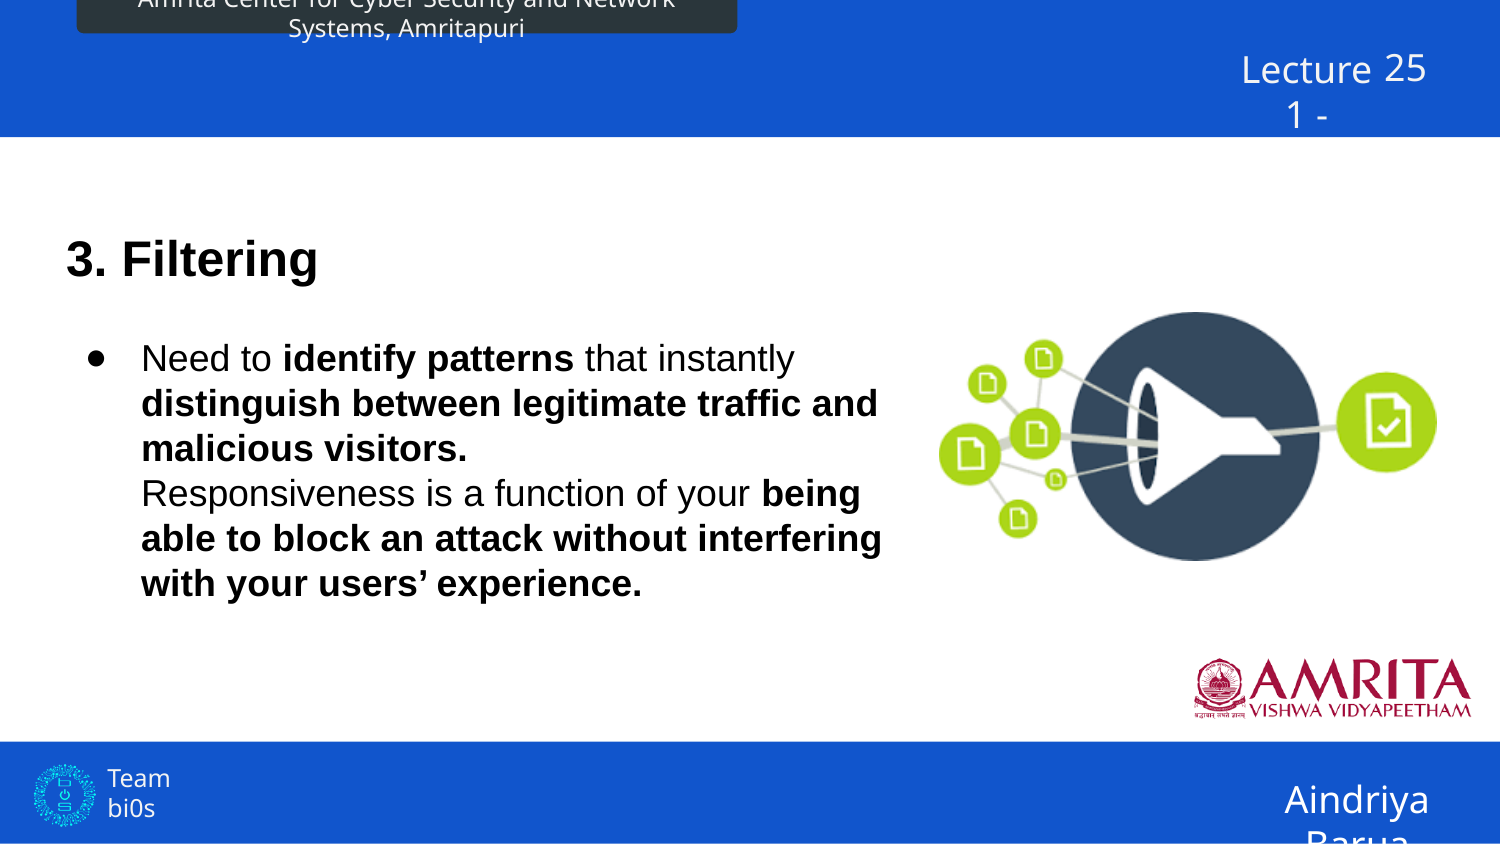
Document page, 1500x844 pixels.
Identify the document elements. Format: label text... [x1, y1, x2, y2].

title Need to identify patterns that instantly distinguish between legitimate traffic and malicious visitors. Responsiveness is a function of your being able to block an attack without interfering with your users’ experience. [51, 229, 931, 619]
text_box 3. Filtering [51, 211, 521, 292]
picture [30, 763, 99, 828]
picture [1193, 654, 1473, 724]
slide_number <number> [1322, 42, 1489, 98]
picture [939, 312, 1437, 561]
